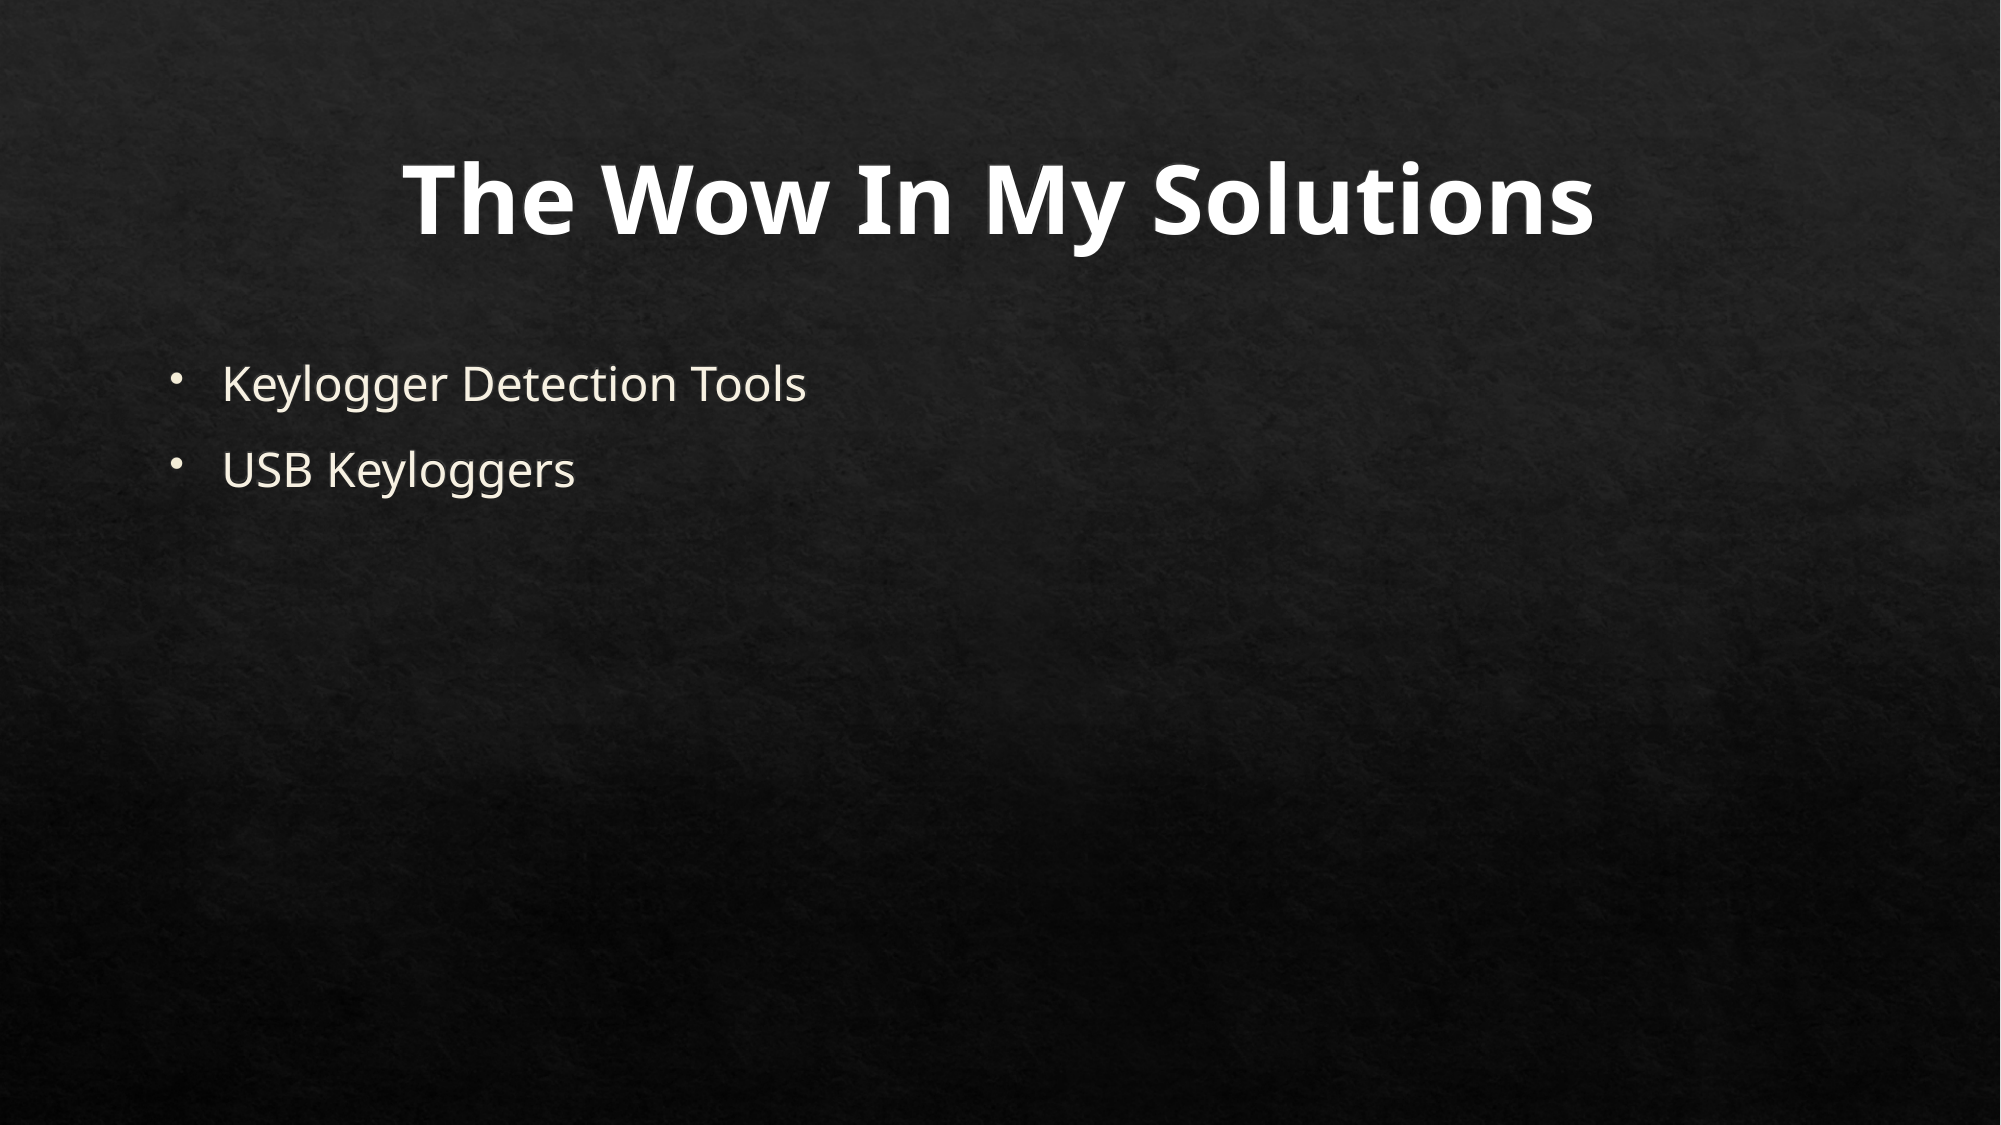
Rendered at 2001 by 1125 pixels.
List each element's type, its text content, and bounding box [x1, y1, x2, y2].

title The Wow In My Solutions [149, 99, 1849, 307]
picture [0, 0, 2001, 1125]
list Keylogger Detection Tools USB Keyloggers [149, 340, 1849, 531]
